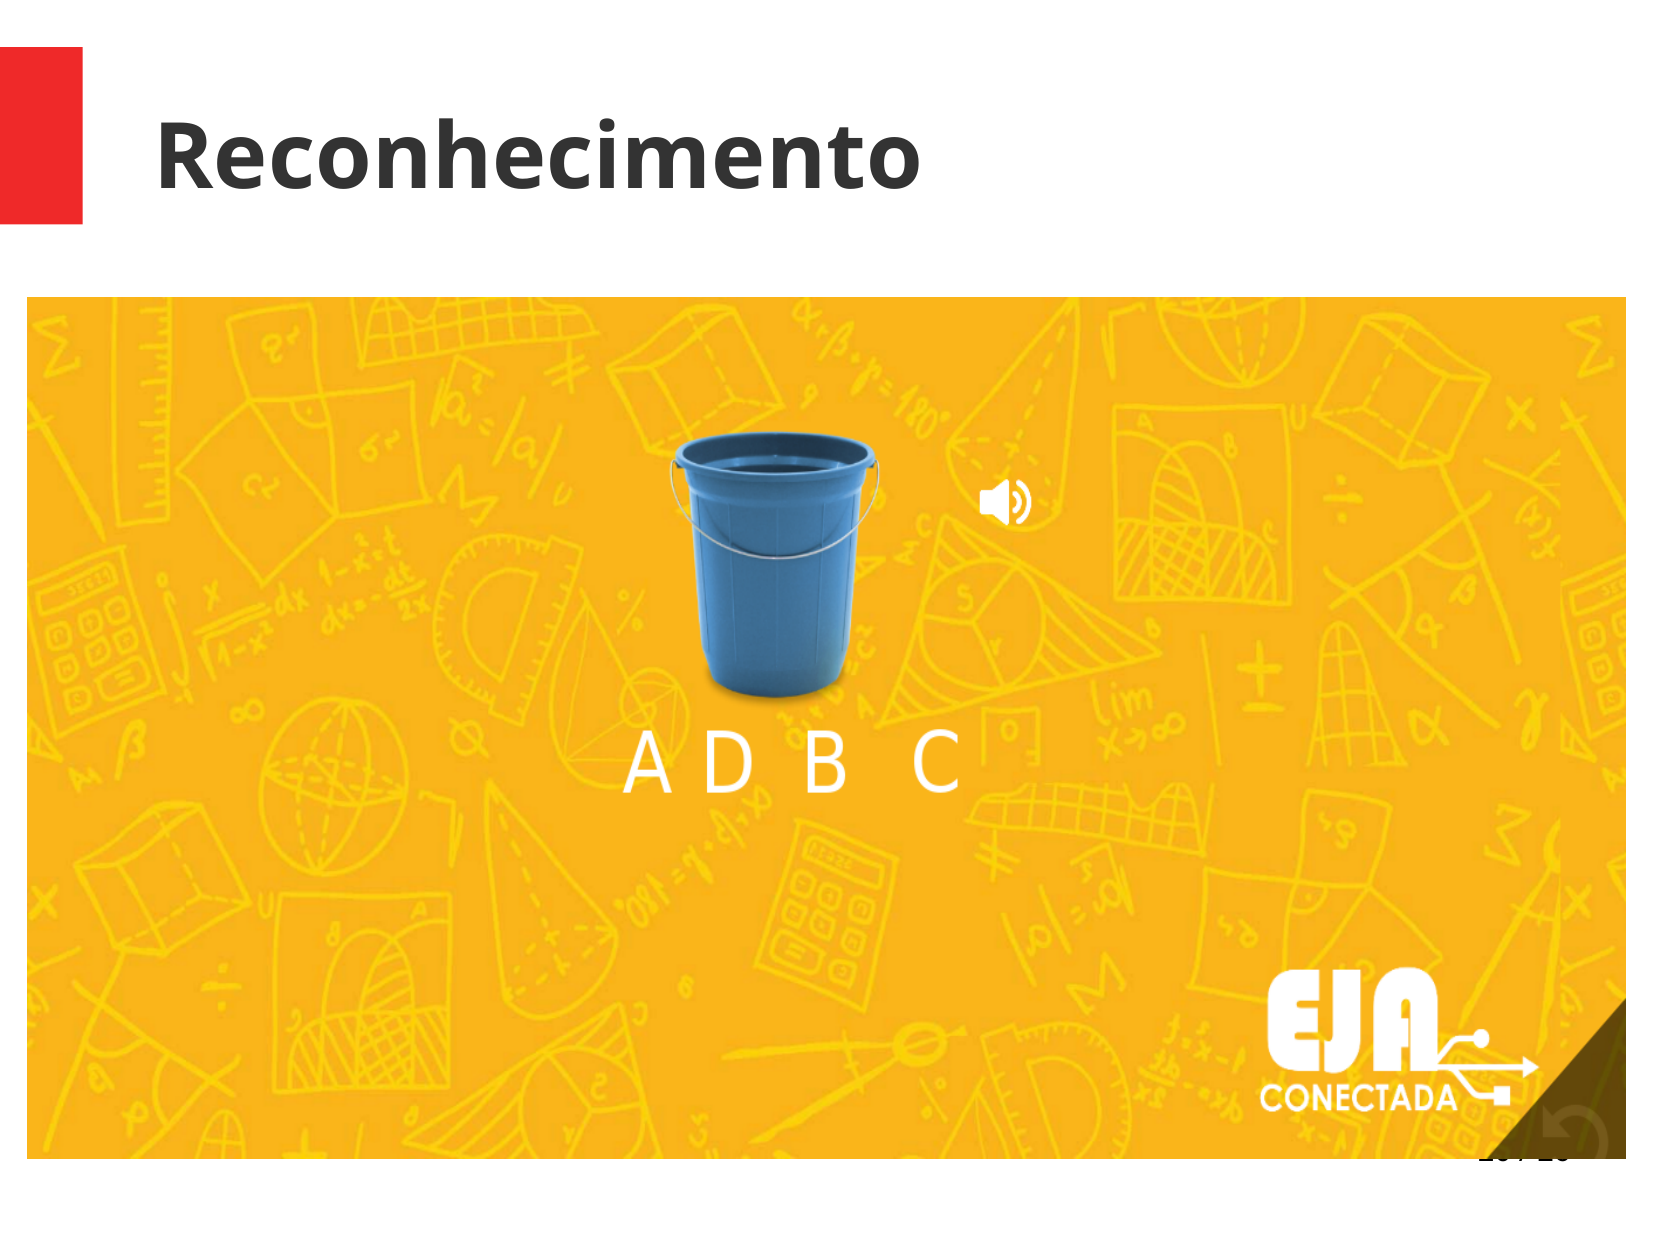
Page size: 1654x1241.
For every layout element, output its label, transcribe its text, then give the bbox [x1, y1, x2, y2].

picture [27, 297, 1626, 1159]
title Reconhecimento [118, 37, 1571, 269]
